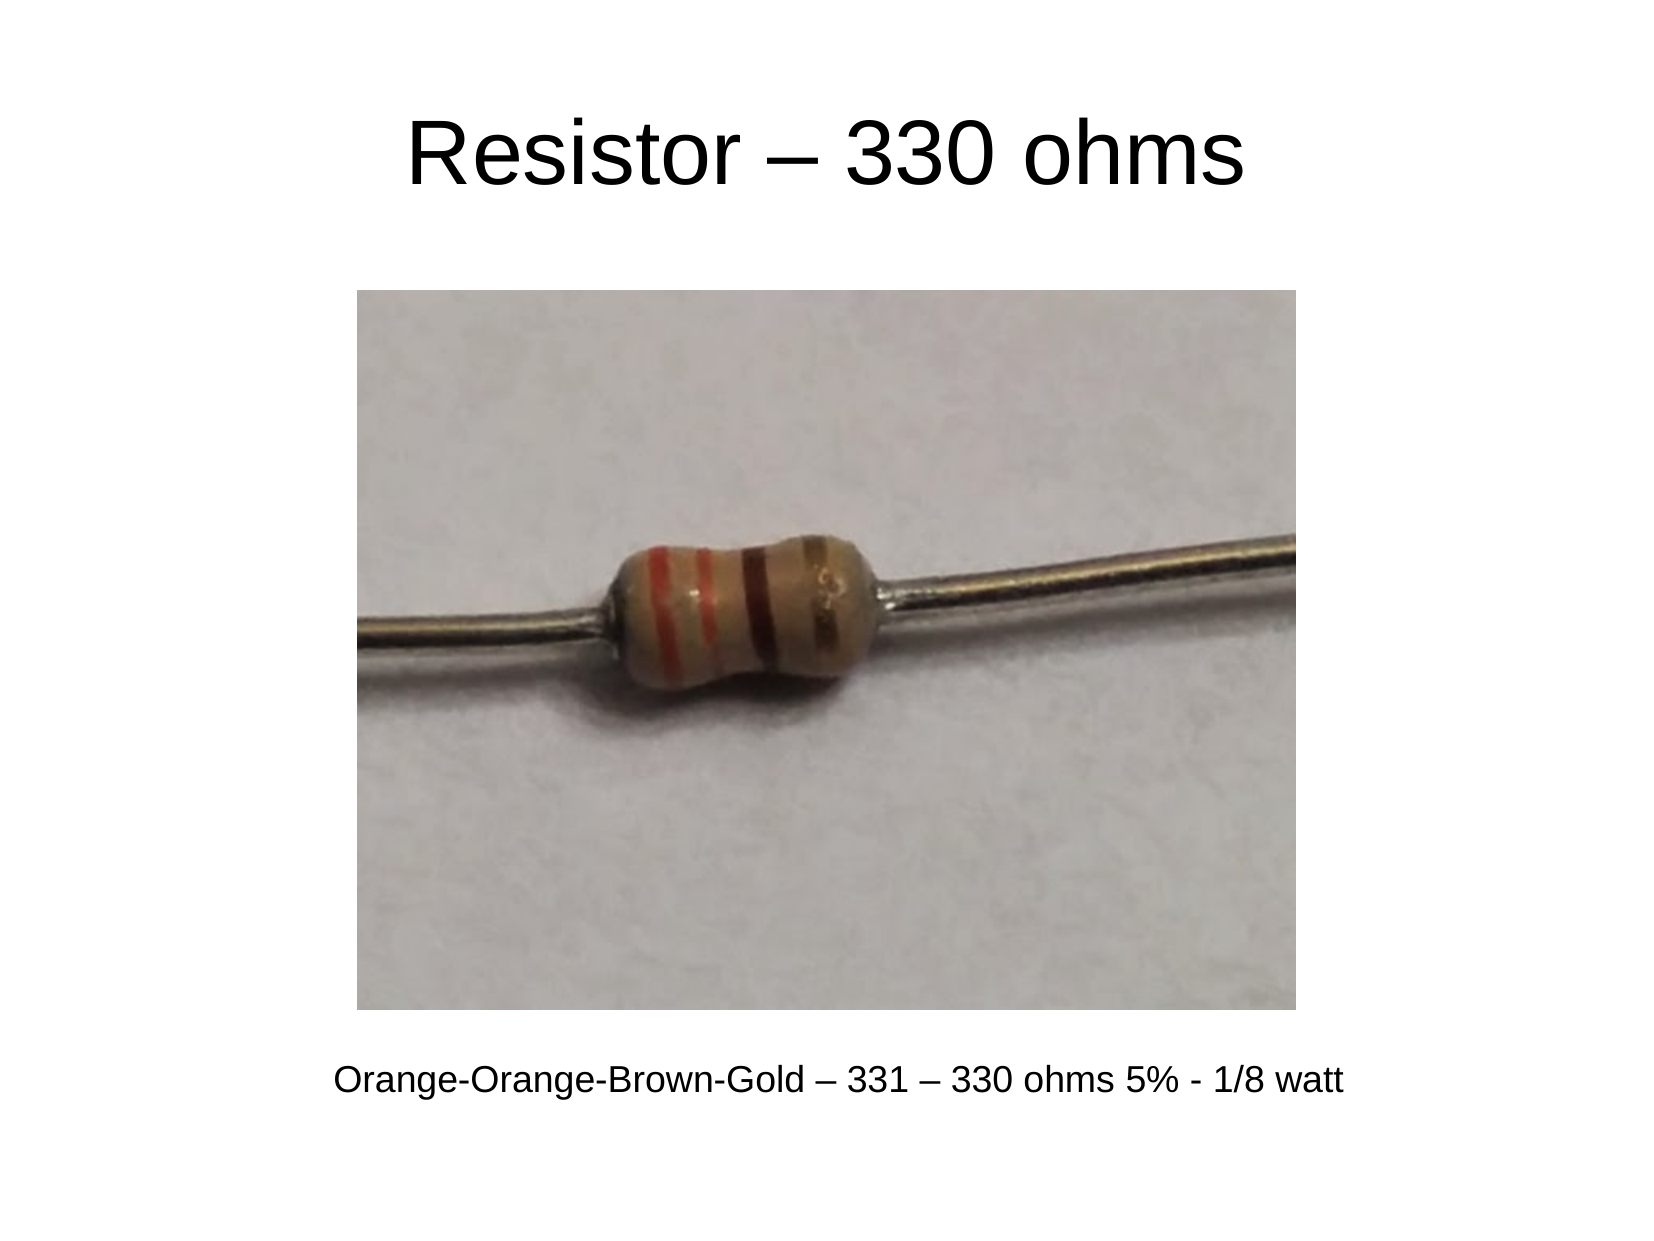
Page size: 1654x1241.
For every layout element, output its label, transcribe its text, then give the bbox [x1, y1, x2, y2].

picture [357, 290, 1296, 1010]
title Resistor – 330 ohms [82, 49, 1571, 257]
text_box Orange-Orange-Brown-Gold – 331 – 330 ohms 5% - 1/8 watt [318, 1051, 1371, 1144]
